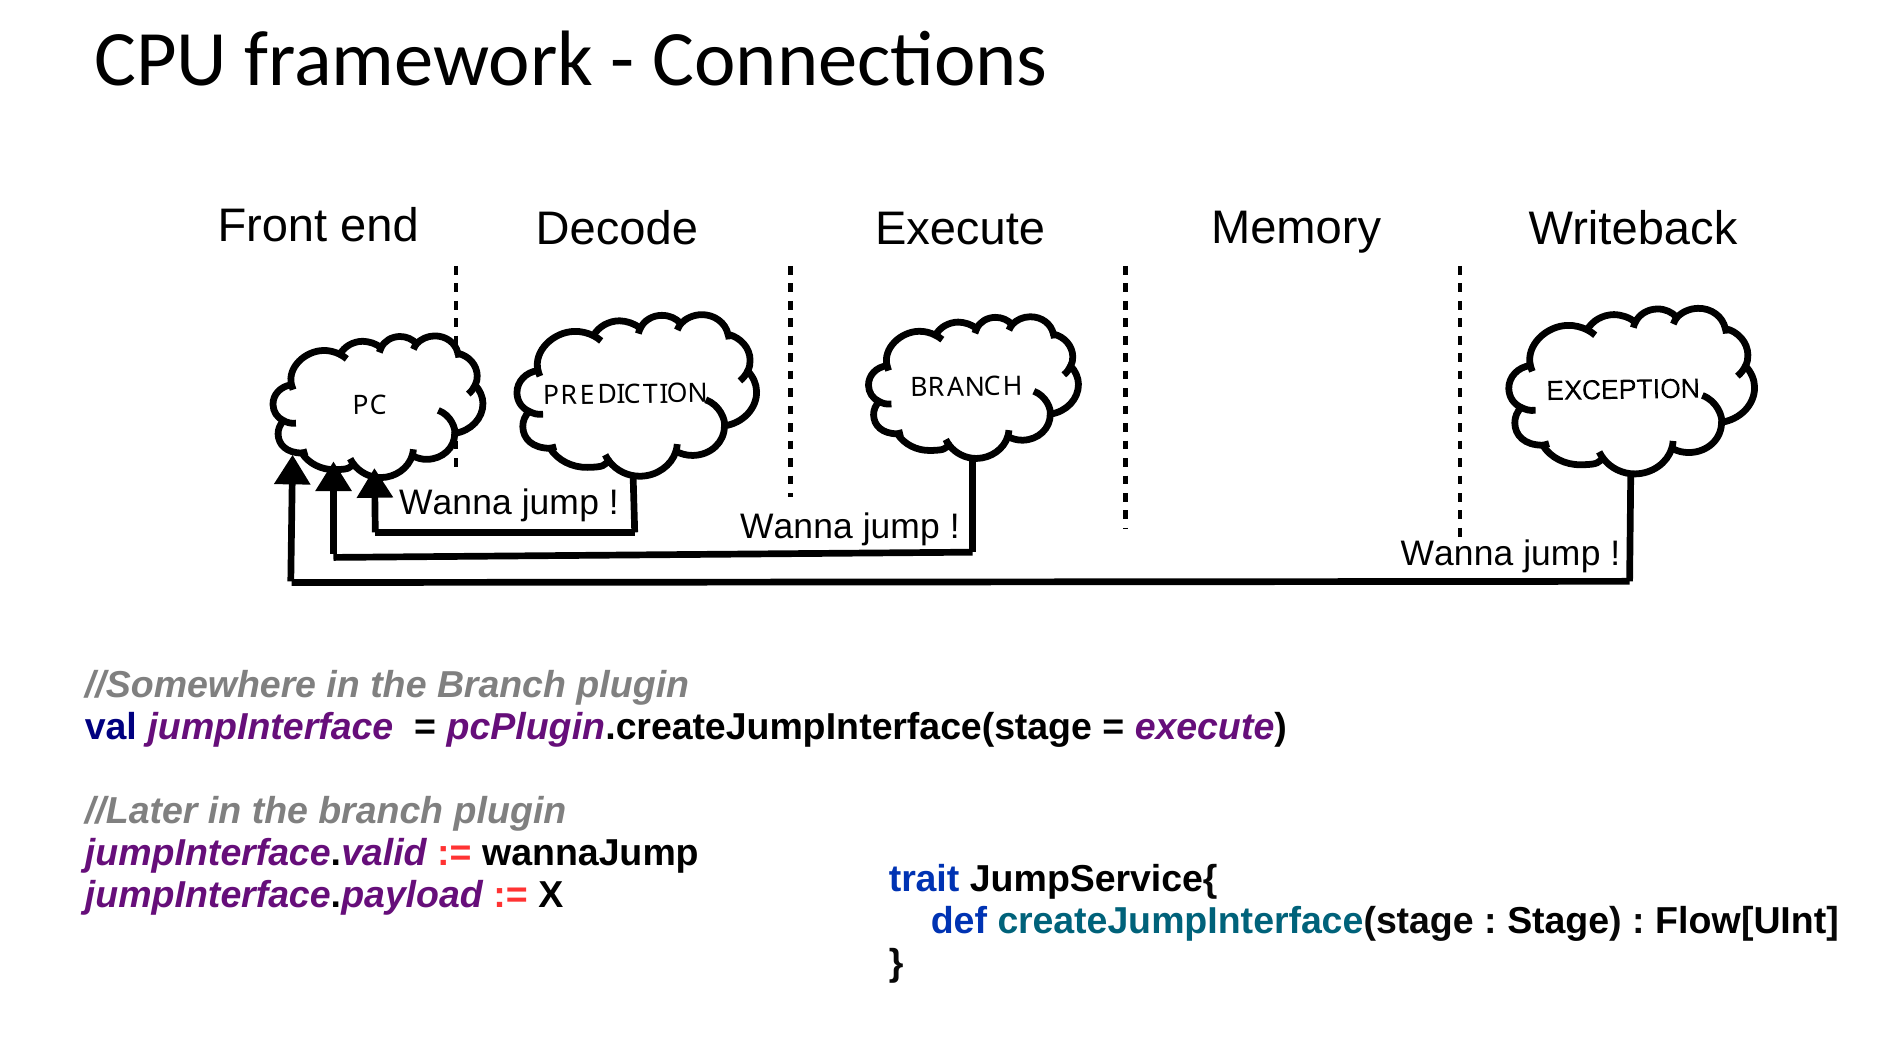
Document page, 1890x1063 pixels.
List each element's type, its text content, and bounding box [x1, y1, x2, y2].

title CPU framework - Connections [94, 0, 1796, 155]
text_box trait JumpService{ def createJumpInterface(stage : Stage) : Flow[UInt] } [874, 850, 1890, 1034]
text_box //Somewhere in the Branch plugin val jumpInterface = pcPlugin.createJumpInterface(stage = execute) //Later in the branch plugin jumpInterface.valid := wannaJump jumpInterface.payload := X [70, 614, 1890, 1063]
picture [196, 189, 1760, 591]
